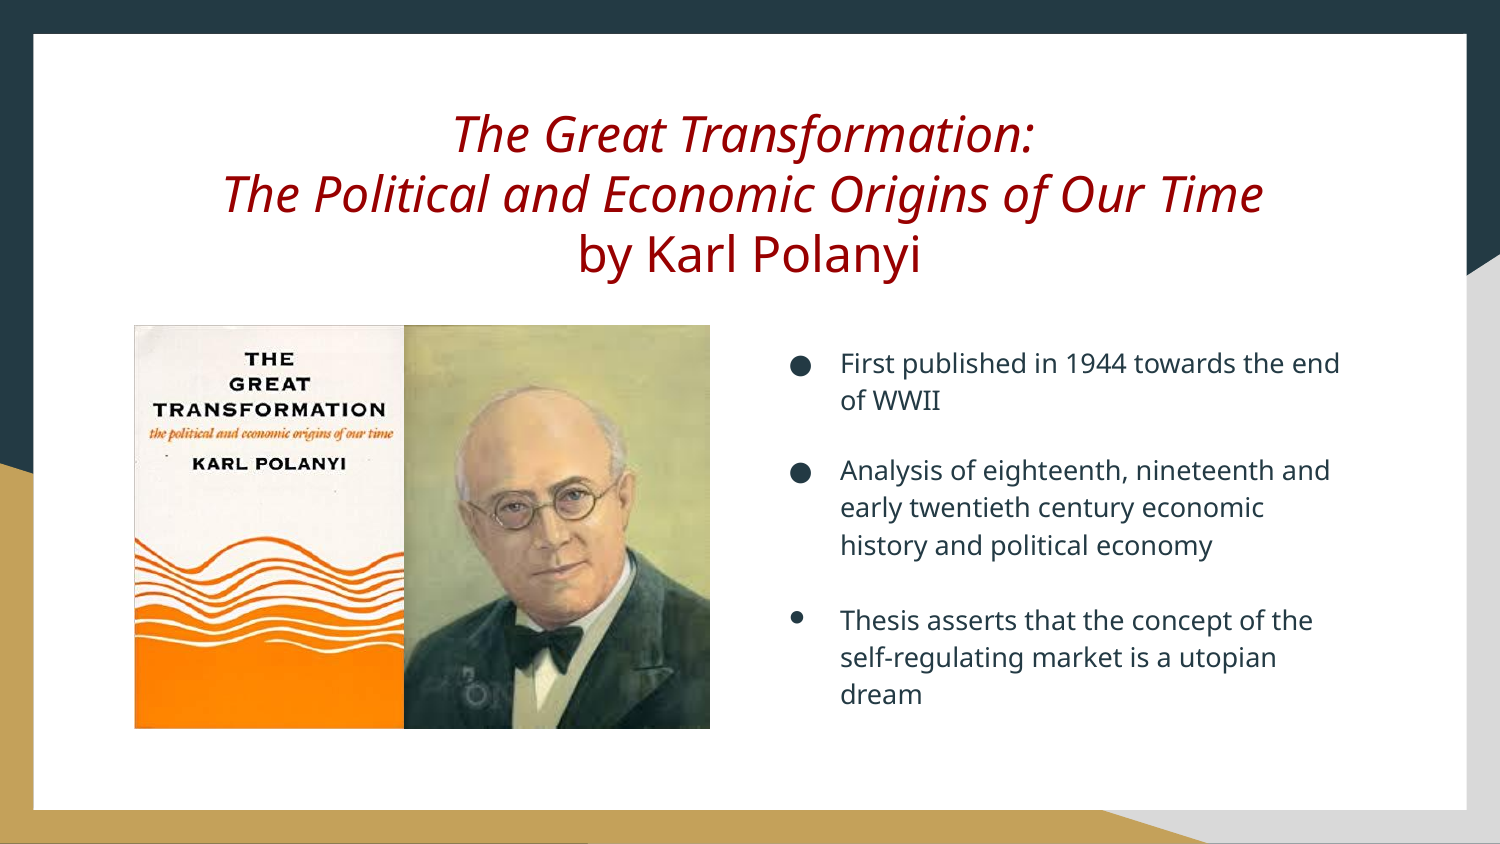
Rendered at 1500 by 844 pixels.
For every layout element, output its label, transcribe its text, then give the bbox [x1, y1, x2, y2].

title The Great Transformation: The Political and Economic Origins of Our Time by Karl Polanyi [134, 87, 1366, 309]
list First published in 1944 towards the end of WWII Analysis of eighteenth, nineteenth and early twentieth century economic history and political economy Thesis asserts that the concept of the self-regulating market is a utopian dream [750, 326, 1366, 729]
picture [134, 325, 710, 729]
